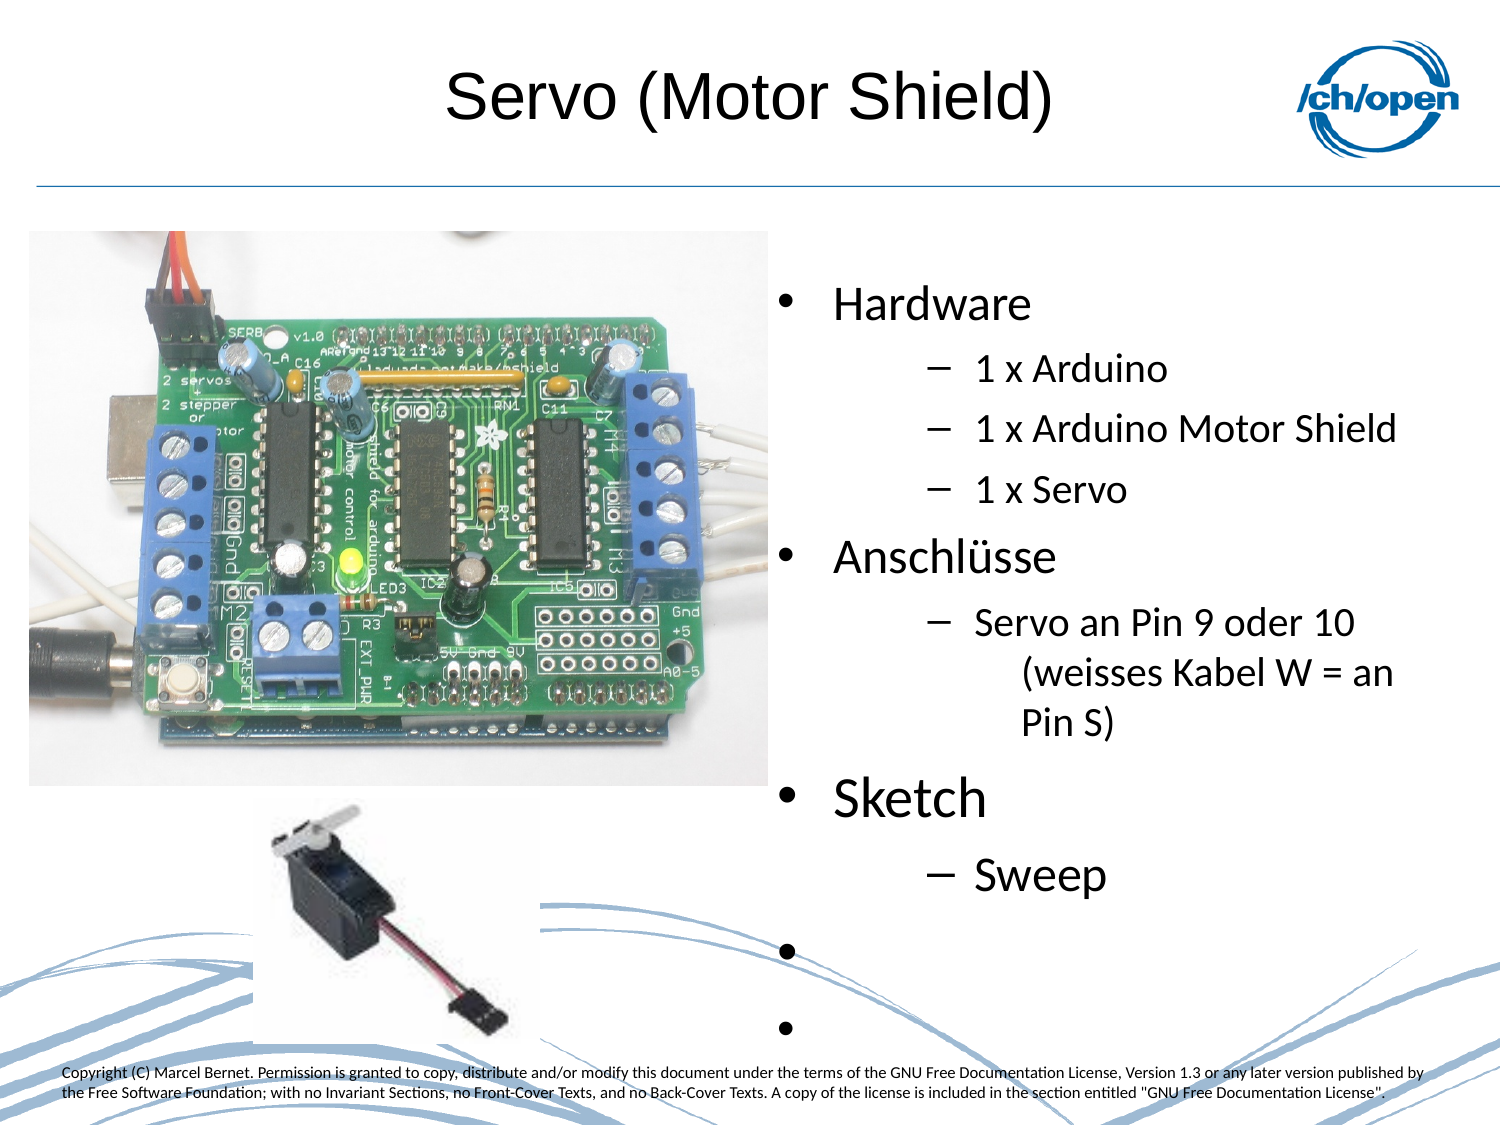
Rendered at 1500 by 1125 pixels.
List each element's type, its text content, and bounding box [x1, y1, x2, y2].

title Servo (Motor Shield) [75, 45, 1426, 165]
picture [253, 798, 540, 1044]
list Hardware 1 x Arduino 1 x Arduino Motor Shield 1 x Servo Anschlüsse Servo an Pin 9 oder 10 (weisses Kabel W = an Pin S) Sketch Sweep [762, 262, 1426, 1005]
picture [29, 231, 768, 786]
